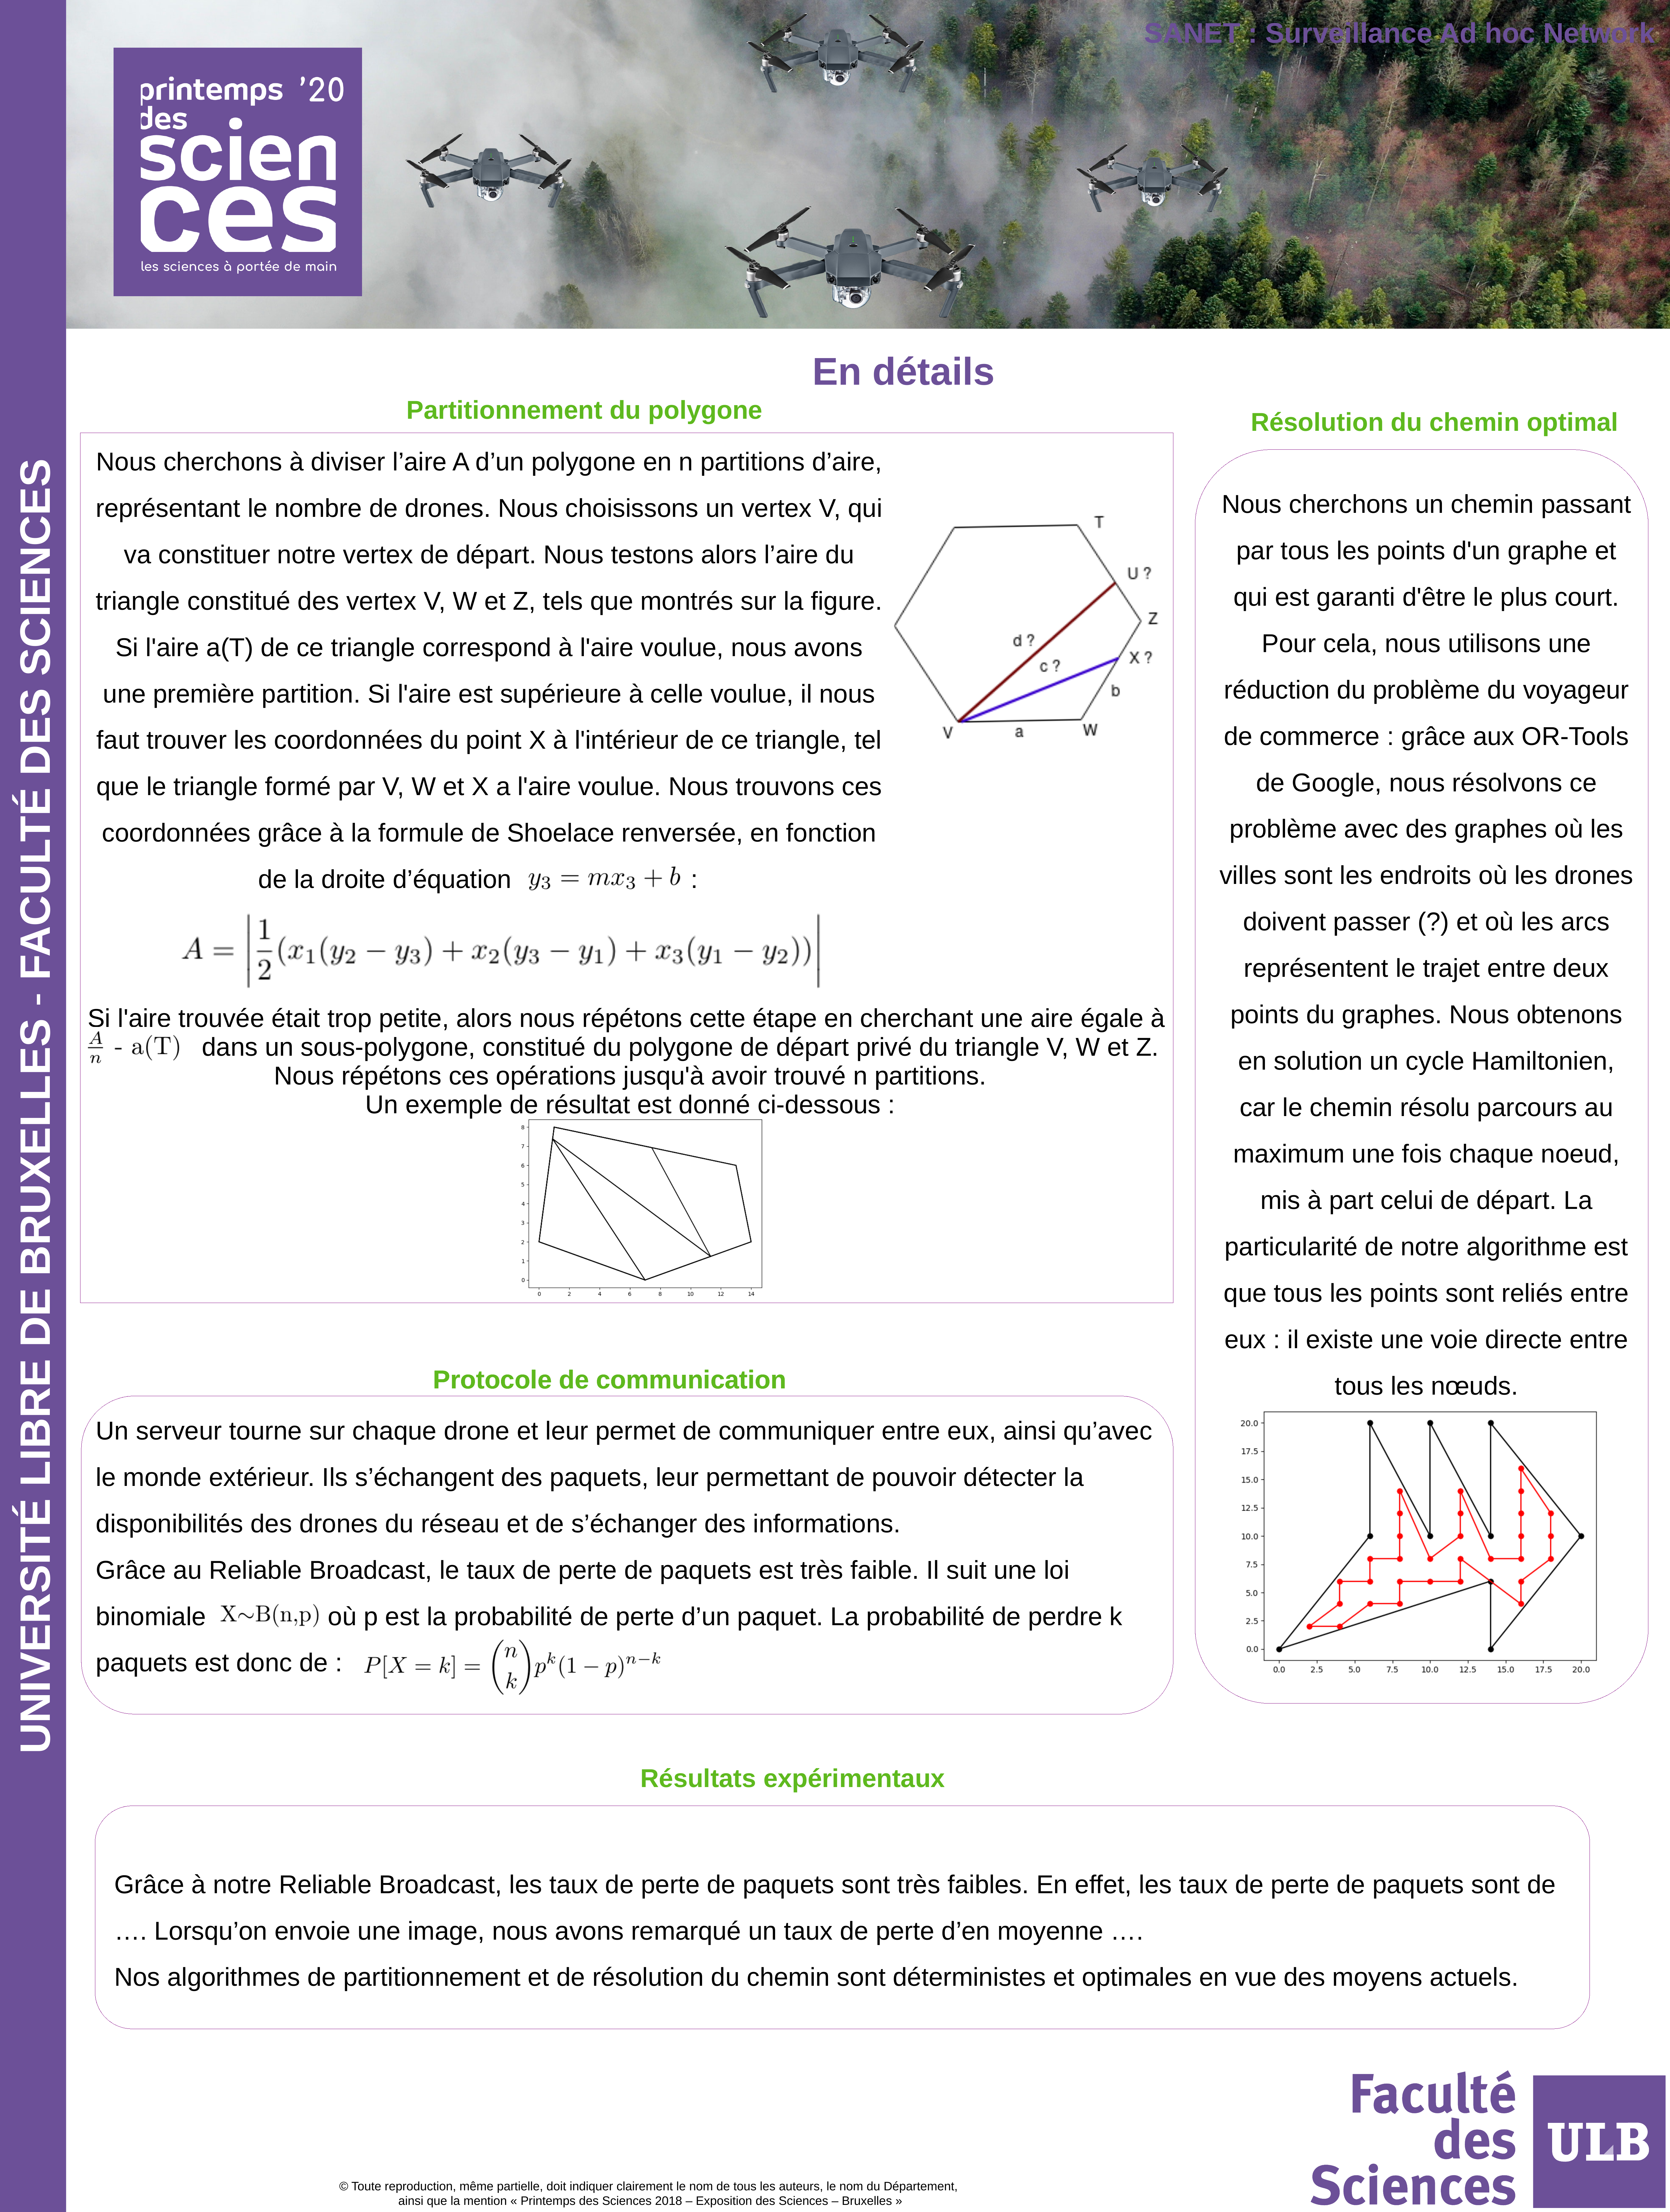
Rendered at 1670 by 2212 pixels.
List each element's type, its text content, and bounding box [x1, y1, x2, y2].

text_box SANET : Surveillance Ad hoc Network [1107, 12, 1670, 88]
text_box En détails [808, 320, 1029, 395]
picture [66, 0, 1670, 329]
text_box Si l'aire trouvée était trop petite, alors nous répétons cette étape en cherchant une aire égale à dans un sous-polygone, constitué du polygone de départ privé du triangle V, W et Z. Nous répétons ces opérations jusqu'à avoir trouvé n partitions. Un exemple de résultat est donné ci-dessous : [80, 1002, 1173, 1122]
text_box Partitionnement du polygone [402, 375, 793, 426]
text_box Résultats expérimentaux [636, 1743, 1031, 1795]
text_box Un serveur tourne sur chaque drone et leur permet de communiquer entre eux, ainsi qu’avec le monde extérieur. Ils s’échangent des paquets, leur permettant de pouvoir détecter la disponibilités des drones du réseau et de s’échanger des informations. Grâce au Reliable Broadcast, le taux de perte de paquets est très faible. Il suit une loi binomiale où p est la probabilité de perte d’un paquet. La probabilité de perdre k paquets est donc de : [91, 1396, 1173, 1725]
text_box Protocole de communication [429, 1345, 823, 1396]
picture [359, 1634, 666, 1699]
text_box Nous cherchons à diviser l’aire A d’un polygone en n partitions d’aire, représentant le nombre de drones. Nous choisissons un vertex V, qui va constituer notre vertex de départ. Nous testons alors l’aire du triangle constitué des vertex V, W et Z, tels que montrés sur la figure. Si l'aire a(T) de ce triangle correspond à l'aire voulue, nous avons une première partition. Si l'aire est supérieure à celle voulue, il nous faut trouver les coordonnées du point X à l'intérieur de ce triangle, tel que le triangle formé par V, W et X a l'aire voulue. Nous trouvons ces coordonnées grâce à la formule de Shoelace renversée, en fonction de la droite d’équation : [87, 433, 892, 896]
picture [1306, 2062, 1522, 2212]
text_box Résolution du chemin optimal [1246, 387, 1638, 439]
text_box UNIVERSITÉ LIBRE DE BRUXELLES - FACULTÉ DES SCIENCES [0, 0, 66, 2212]
picture [515, 1122, 768, 1303]
text_box Nous cherchons à diviser l’aire A d’un polygone en n partitions d’aire, représentant le nombre de drones. Nous choisissons un vertex V, qui va constituer notre vertex de départ. Nous testons alors l’aire du triangle constitué des vertex V, W et Z, tels que montrés sur la figure. Si l'aire a(T) de ce triangle correspond à l'aire voulue, nous avons une première partition. Si l'aire est supérieure à celle voulue, il nous faut trouver les coordonnées du point X à l'intérieur de ce triangle, tel que le triangle formé par V, W et X a l'aire voulue. Nous trouvons ces coordonnées grâce à la formule de Shoelace renversée, en fonction de la droite d’équation : [87, 427, 892, 433]
picture [216, 1600, 321, 1631]
text_box Nous cherchons un chemin passant par tous les points d'un graphe et qui est garanti d'être le plus court. Pour cela, nous utilisons une réduction du problème du voyageur de commerce : grâce aux OR-Tools de Google, nous résolvons ce problème avec des graphes où les villes sont les endroits où les drones doivent passer (?) et où les arcs représentent le trajet entre deux points du graphes. Nous obtenons en solution un cycle Hamiltonien, car le chemin résolu parcours au maximum une fois chaque noeud, mis à part celui de départ. La particularité de notre algorithme est que tous les points sont reliés entre eux : il existe une voie directe entre tous les nœuds. [1213, 438, 1640, 1402]
picture [1533, 2075, 1666, 2208]
text_box Si l'aire trouvée était trop petite, alors nous répétons cette étape en cherchant une aire égale à dans un sous-polygone, constitué du polygone de départ privé du triangle V, W et Z. Nous répétons ces opérations jusqu'à avoir trouvé n partitions. Un exemple de résultat est donné ci-dessous : [1173, 1002, 1180, 1122]
picture [88, 1027, 182, 1067]
text_box Grâce à notre Reliable Broadcast, les taux de perte de paquets sont très faibles. En effet, les taux de perte de paquets sont de …. Lorsqu’on envoie une image, nous avons remarqué un taux de perte d’en moyenne …. Nos algorithmes de partitionnement et de résolution du chemin sont déterministes et optimales en vue des moyens actuels. [110, 1850, 1568, 1994]
picture [175, 899, 831, 1002]
picture [892, 509, 1171, 750]
picture [1232, 1403, 1605, 1683]
text_box © Toute reproduction, même partielle, doit indiquer clairement le nom de tous les auteurs, le nom du Département, ainsi que la mention « Printemps des Sciences 2018 – Exposition des Sciences – Bruxelles » [93, 2176, 1208, 2212]
